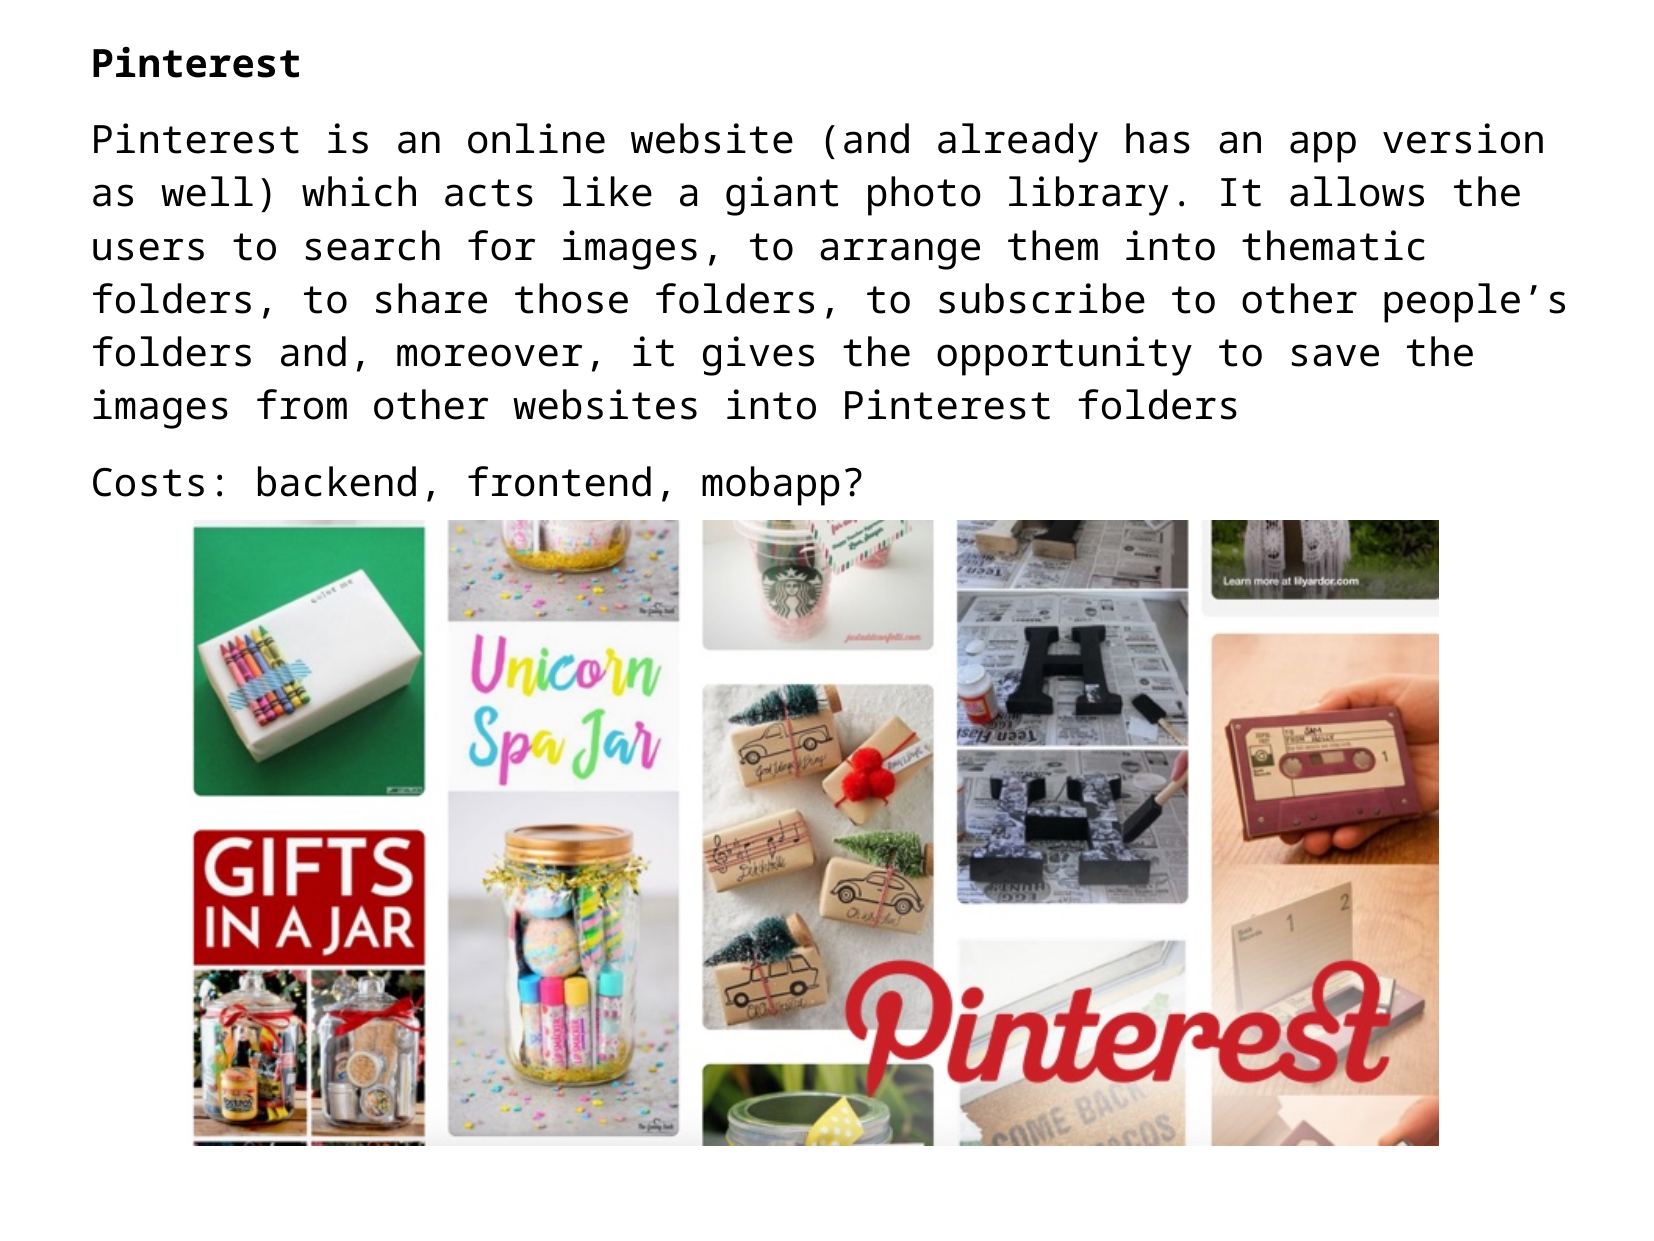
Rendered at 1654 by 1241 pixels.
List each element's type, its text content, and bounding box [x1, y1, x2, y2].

picture [188, 520, 1439, 1146]
list Pinterest Pinterest is an online website (and already has an app version as well) which acts like a giant photo library. It allows the users to search for images, to arrange them into thematic folders, to share those folders, to subscribe to other people’s folders and, moreover, it gives the opportunity to save the images from other websites into Pinterest folders Costs: backend, frontend, mobapp? [35, 35, 1589, 508]
